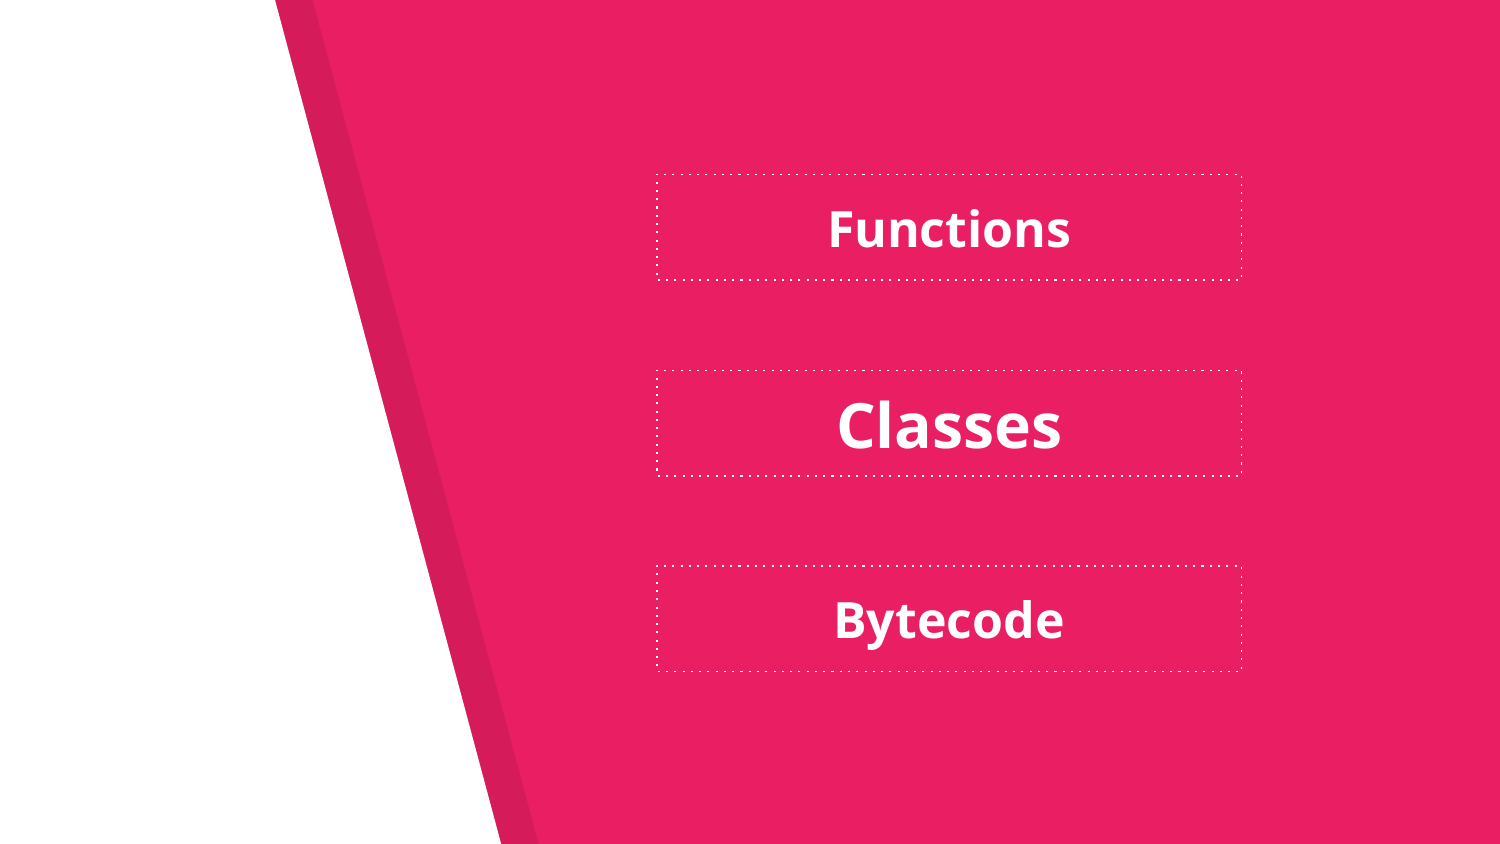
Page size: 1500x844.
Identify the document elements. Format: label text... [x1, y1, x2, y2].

text_box Classes [656, 370, 1242, 476]
text_box Functions [656, 174, 1242, 280]
text_box Bytecode [656, 566, 1242, 672]
